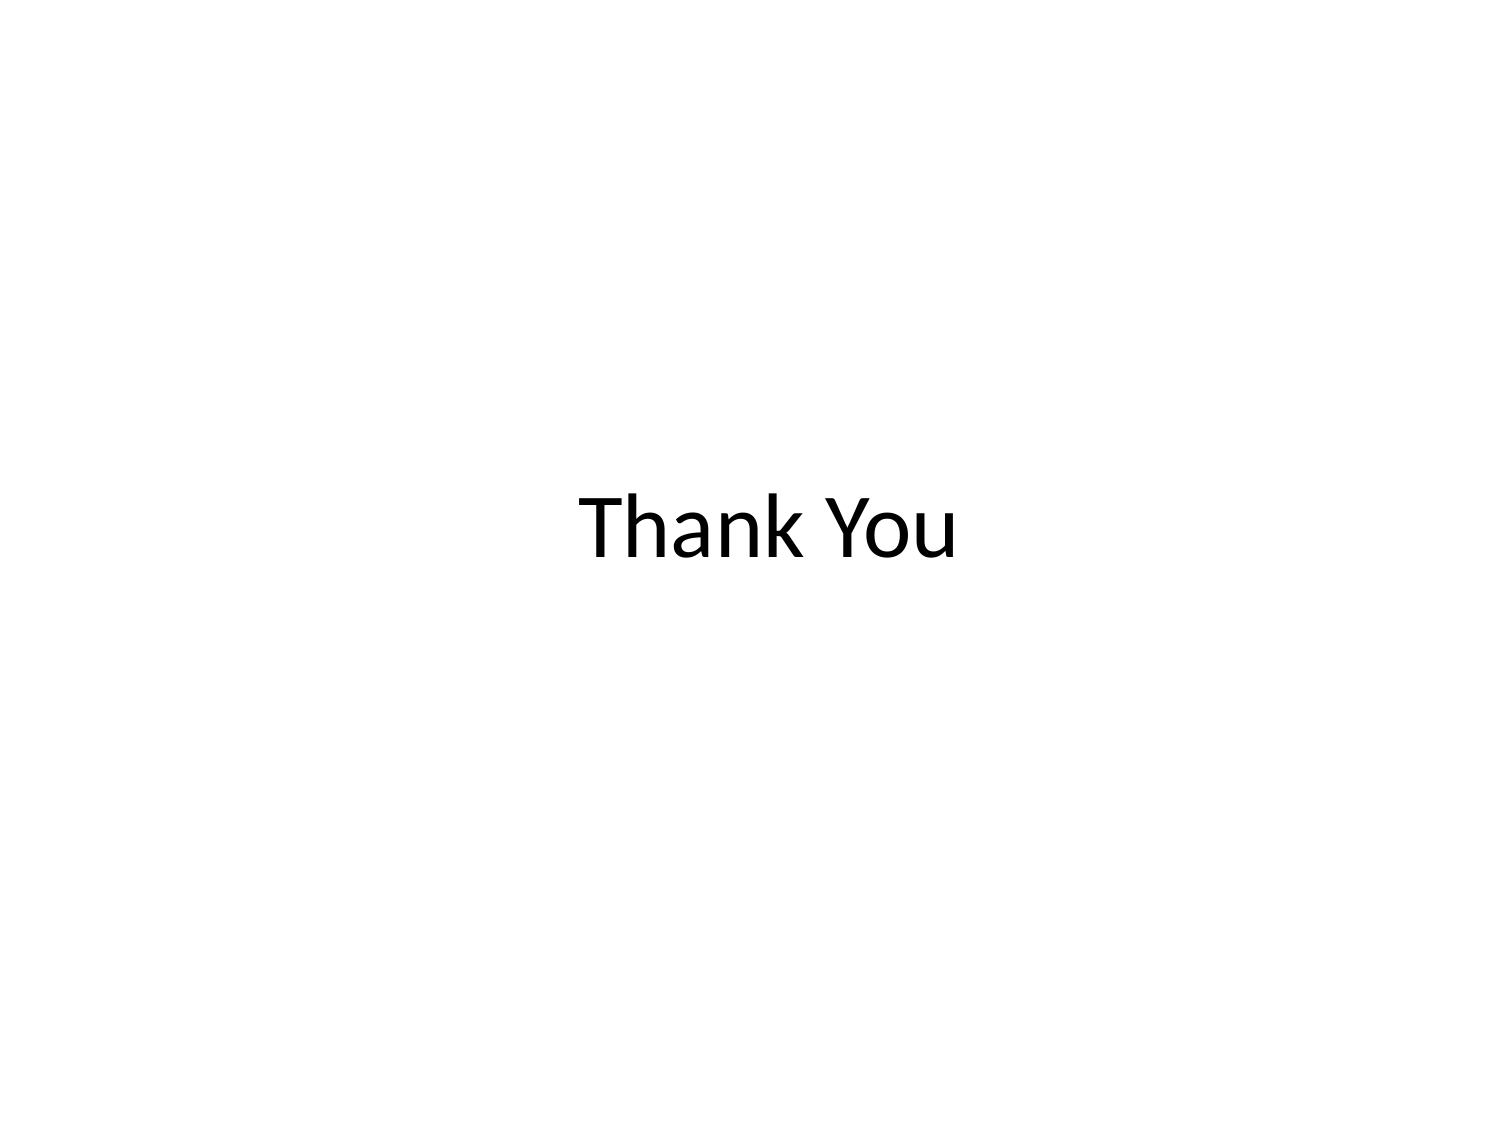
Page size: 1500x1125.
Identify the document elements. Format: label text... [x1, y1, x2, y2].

text_box Thank You [94, 426, 1445, 614]
